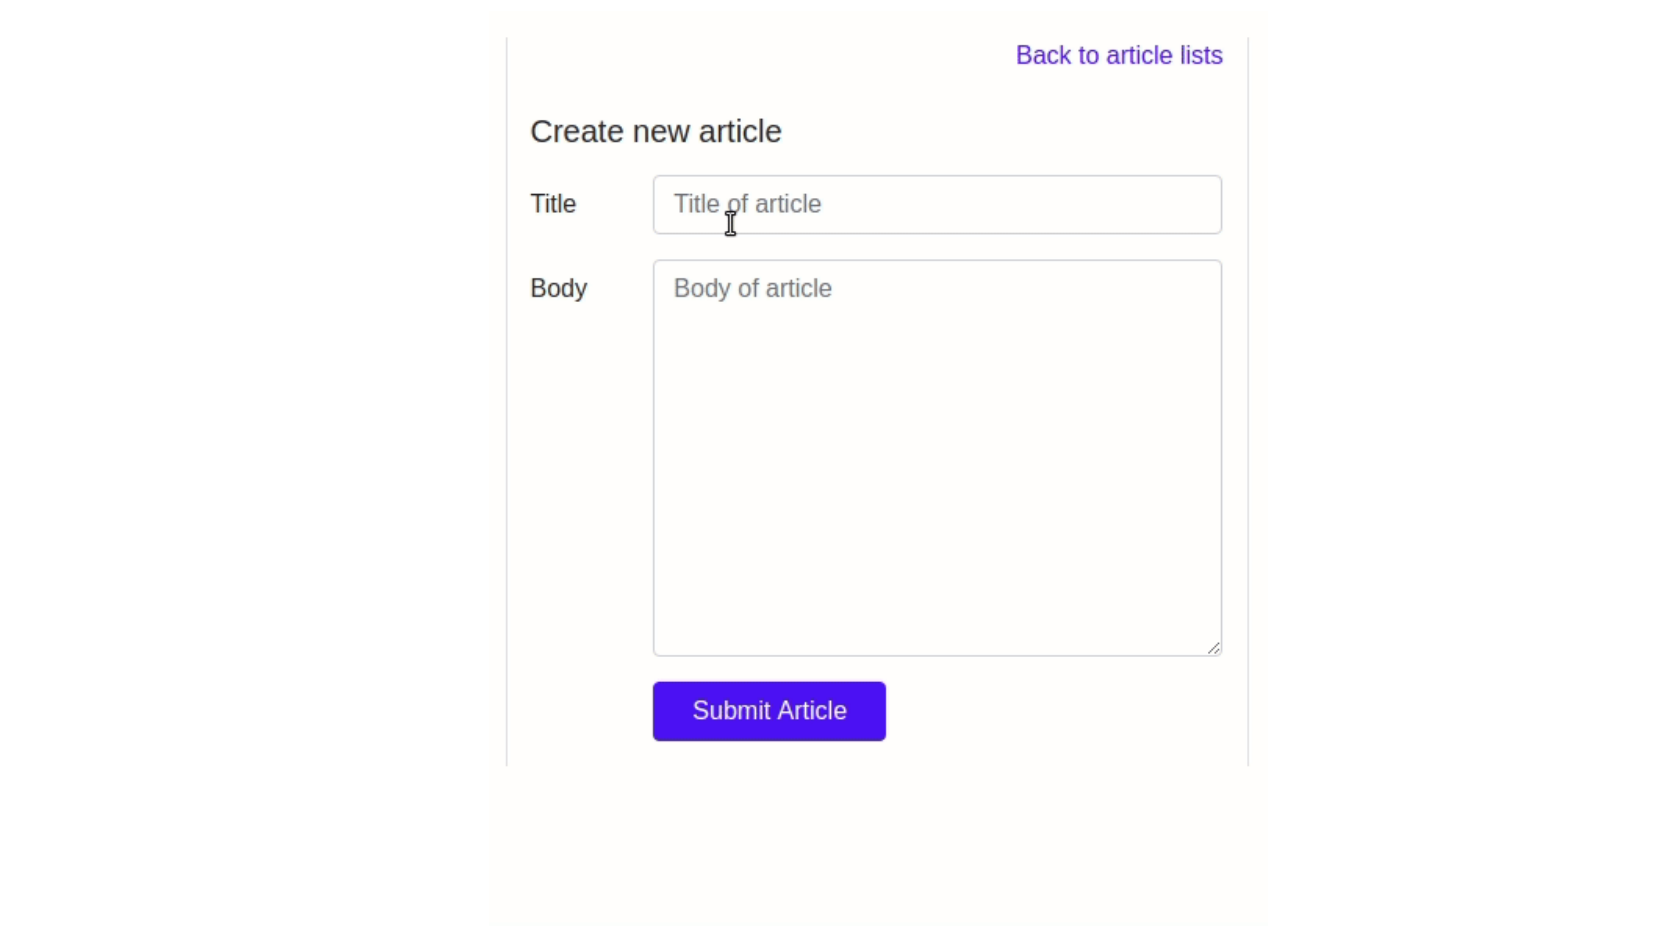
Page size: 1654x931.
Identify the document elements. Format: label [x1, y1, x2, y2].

picture [489, 11, 1268, 927]
